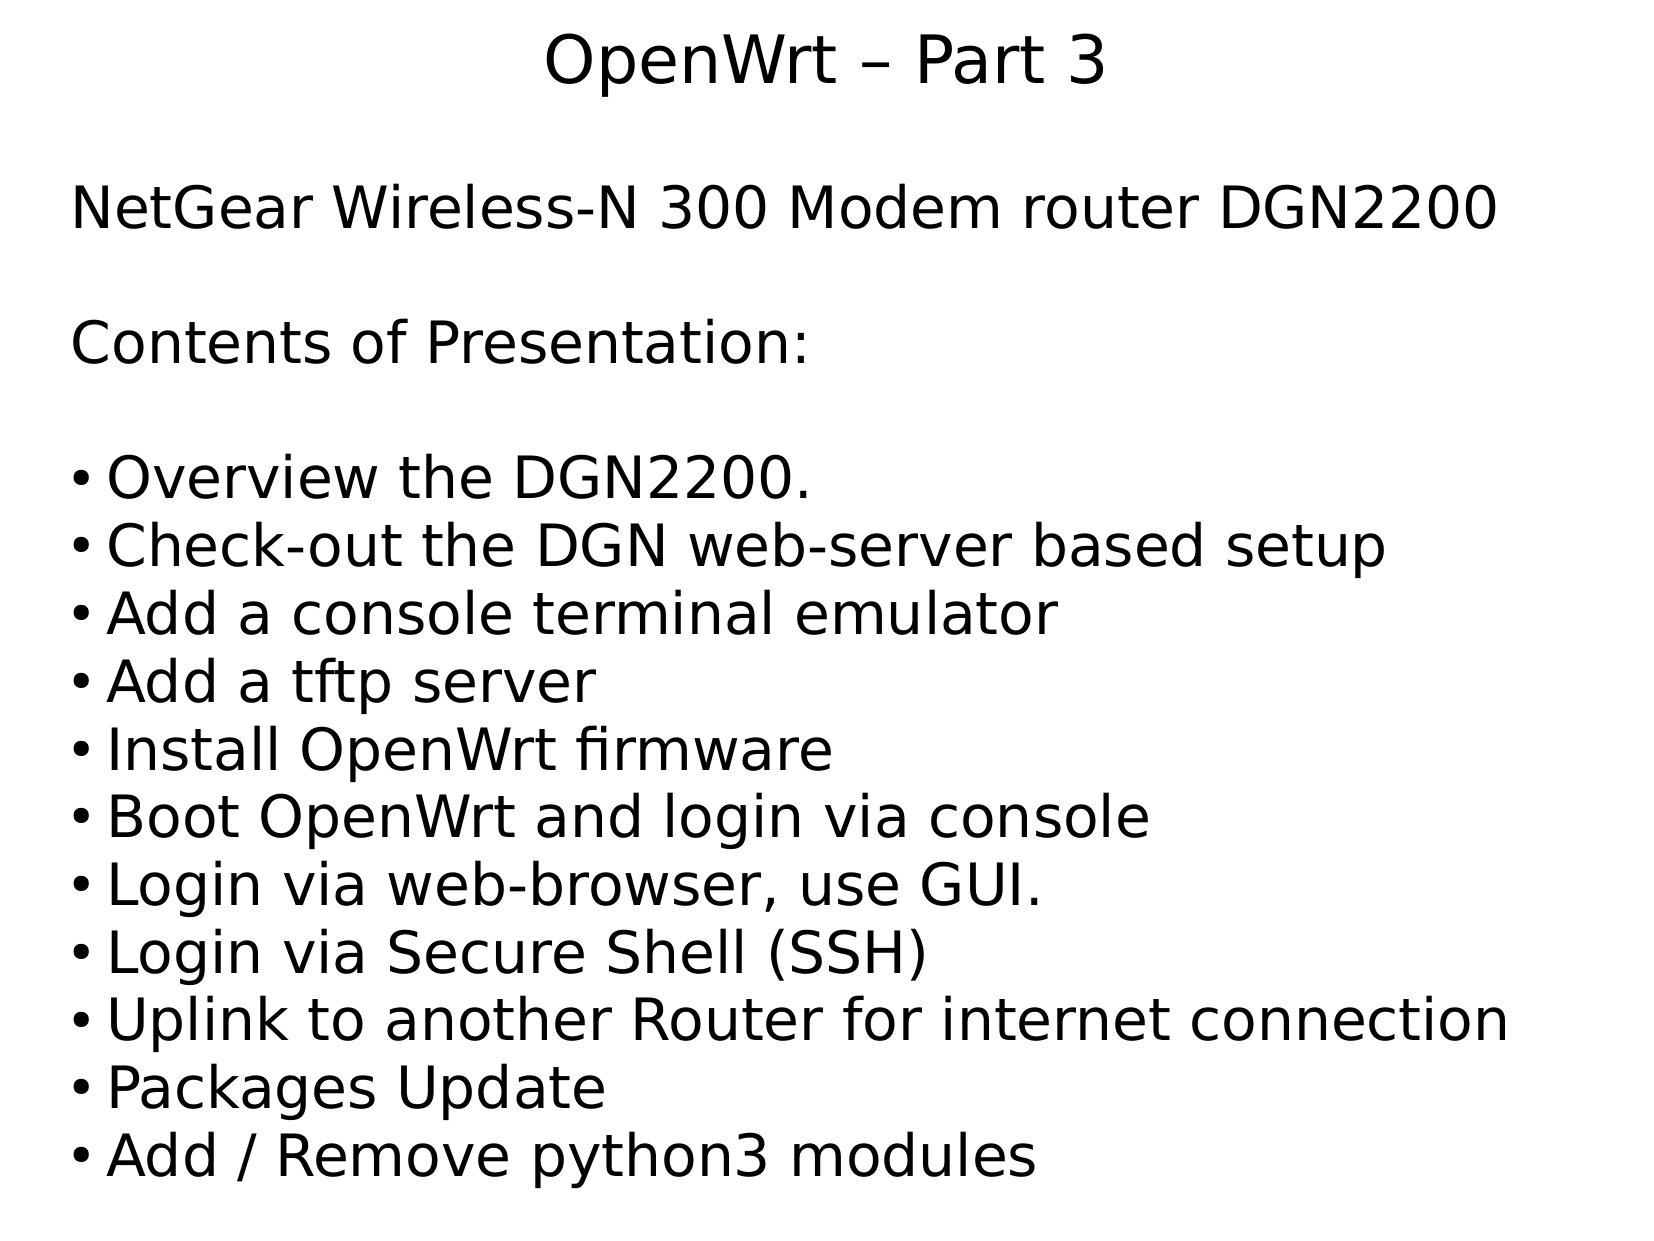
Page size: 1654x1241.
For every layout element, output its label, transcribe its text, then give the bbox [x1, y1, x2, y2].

subtitle NetGear Wireless-N 300 Modem router DGN2200 Contents of Presentation: Overview the DGN2200. Check-out the DGN web-server based setup Add a console terminal emulator Add a tftp server Install OpenWrt firmware Boot OpenWrt and login via console Login via web-browser, use GUI. Login via Secure Shell (SSH) Uplink to another Router for internet connection Packages Update Add / Remove python3 modules [70, 174, 1559, 1191]
title OpenWrt – Part 3 [82, 8, 1571, 113]
